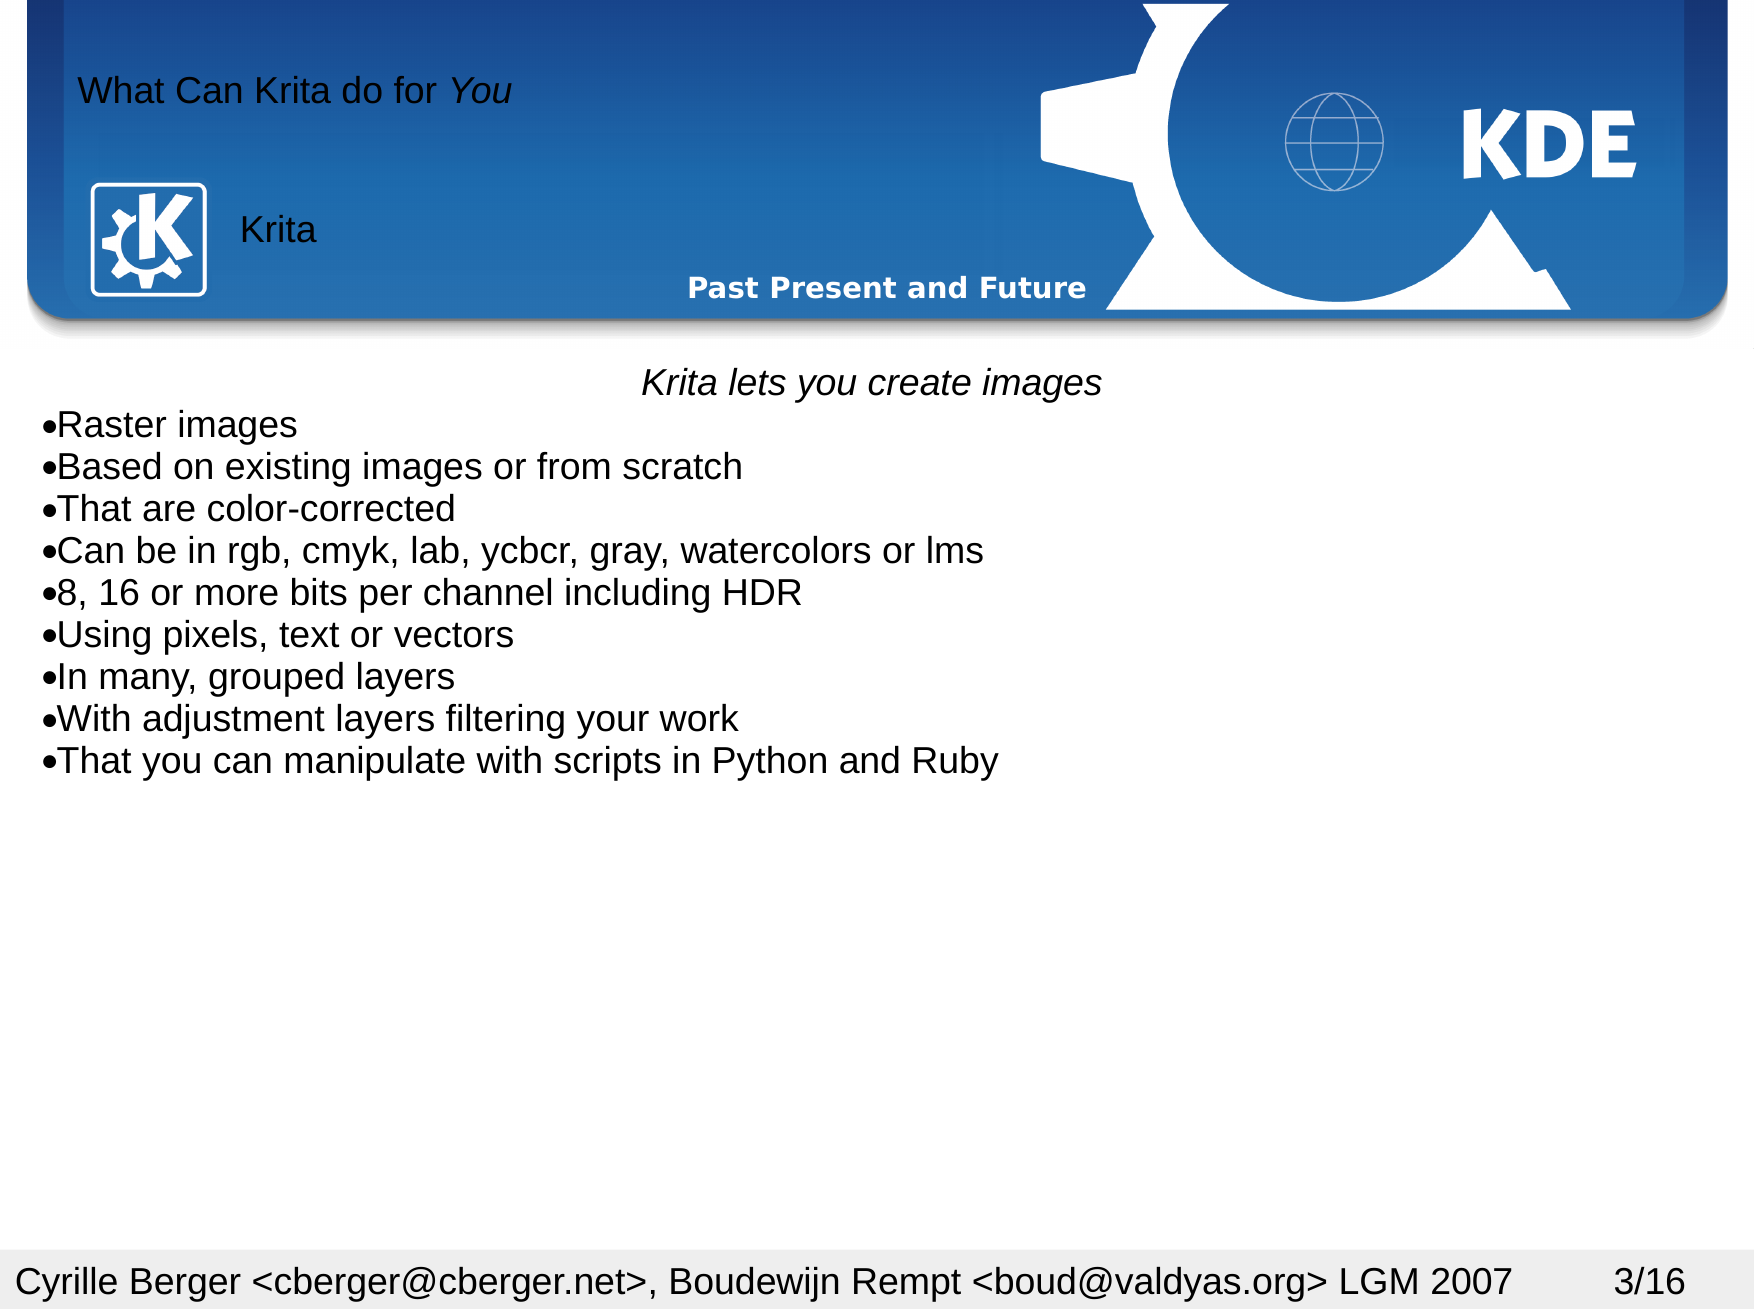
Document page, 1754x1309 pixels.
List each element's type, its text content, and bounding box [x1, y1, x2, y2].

picture [0, 0, 1754, 349]
text_box What Can Krita do for You [62, 62, 1336, 190]
text_box Krita lets you create images Raster images Based on existing images or from scratch That are color-corrected Can be in rgb, cmyk, lab, ycbcr, gray, watercolors or lms 8, 16 or more bits per channel including HDR Using pixels, text or vectors In many, grouped layers With adjustment layers filtering your work That you can manipulate with scripts in Python and Ruby [27, 354, 1717, 1255]
